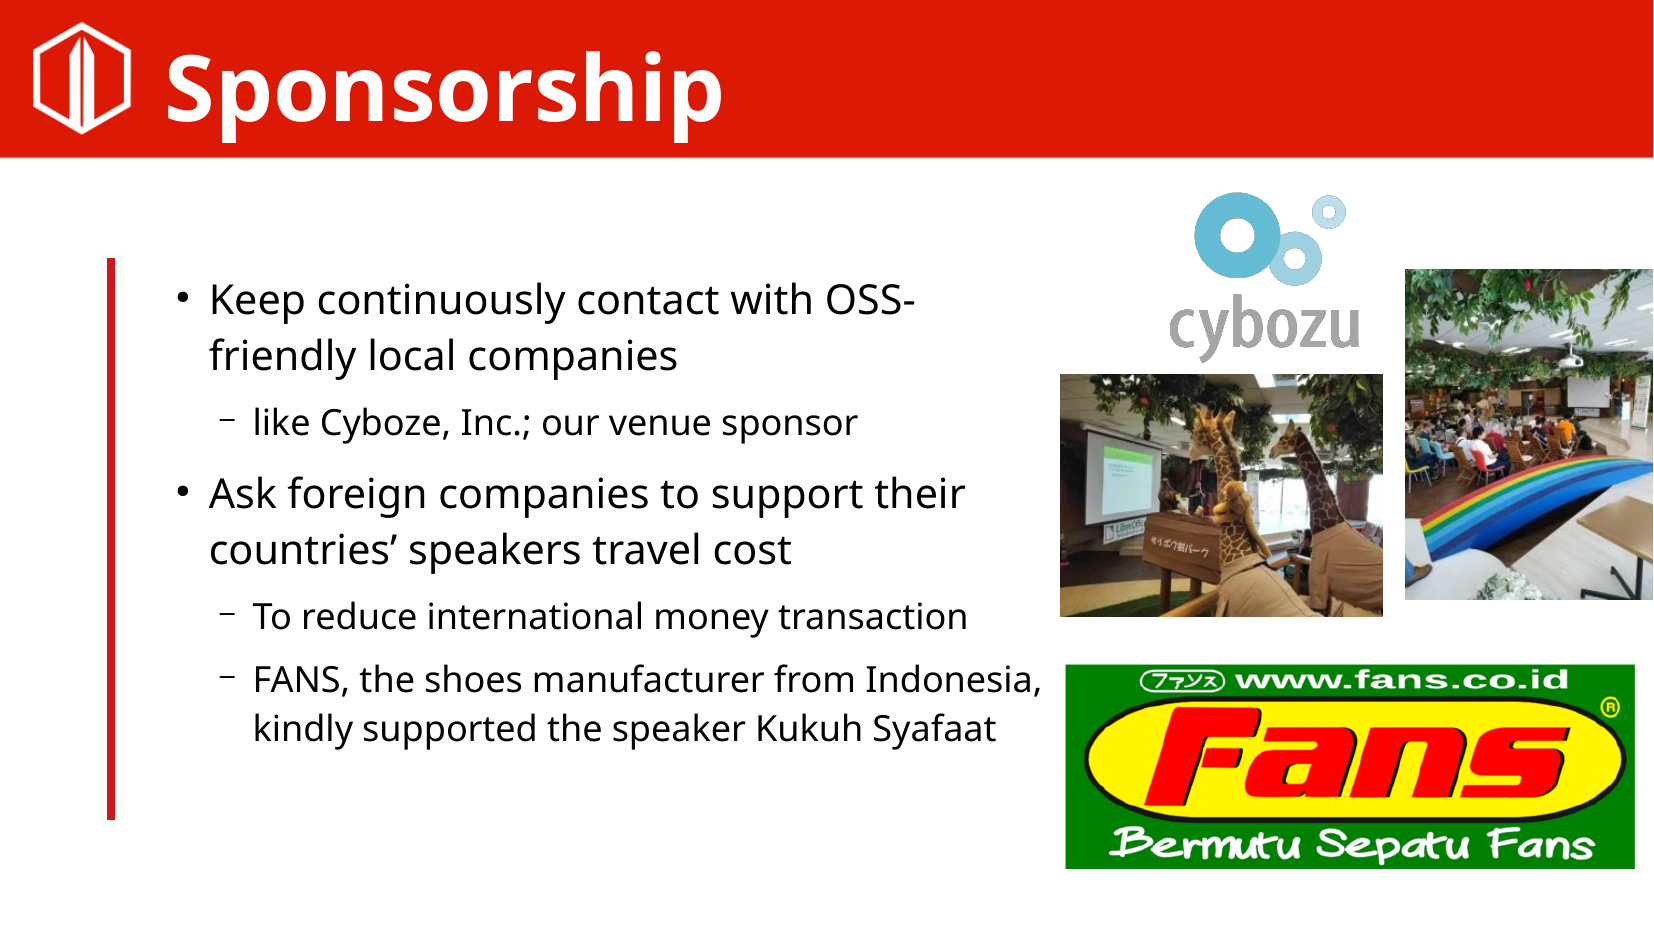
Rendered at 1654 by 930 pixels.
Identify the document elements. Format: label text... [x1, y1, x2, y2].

picture [0, 0, 1653, 930]
title Sponsorship [164, 30, 1571, 142]
list Keep continuously contact with OSS-friendly local companies like Cyboze, Inc.; our venue sponsor Ask foreign companies to support their countries’ speakers travel cost To reduce international money transaction FANS, the shoes manufacturer from Indonesia, kindly supported the speaker Kukuh Syafaat [164, 270, 1051, 810]
